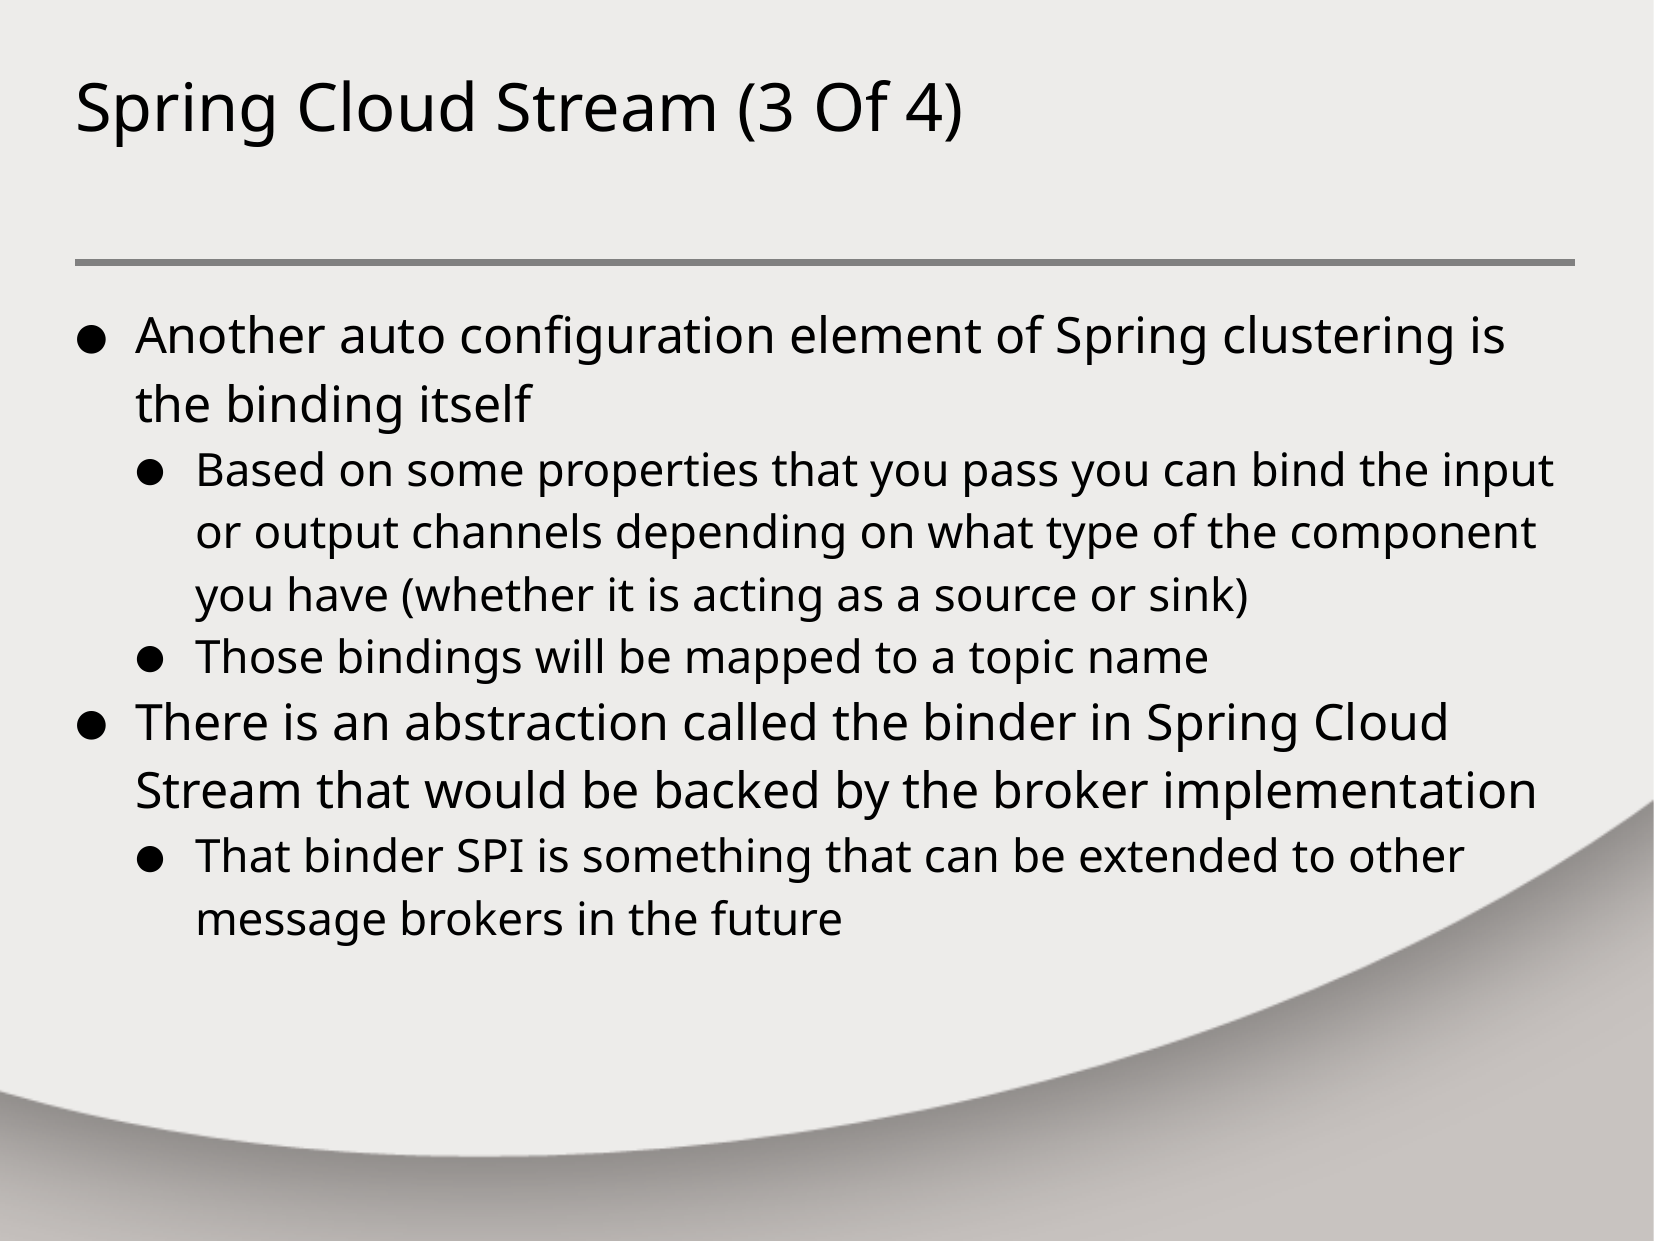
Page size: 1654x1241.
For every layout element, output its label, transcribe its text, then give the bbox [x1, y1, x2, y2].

picture [0, 0, 1654, 1241]
list Another auto configuration element of Spring clustering is the binding itself Based on some properties that you pass you can bind the input or output channels depending on what type of the component you have (whether it is acting as a source or sink) Those bindings will be mapped to a topic name There is an abstraction called the binder in Spring Cloud Stream that would be backed by the broker implementation That binder SPI is something that can be extended to other message brokers in the future [75, 300, 1576, 1163]
title Spring Cloud Stream (3 Of 4) [75, 75, 1576, 226]
